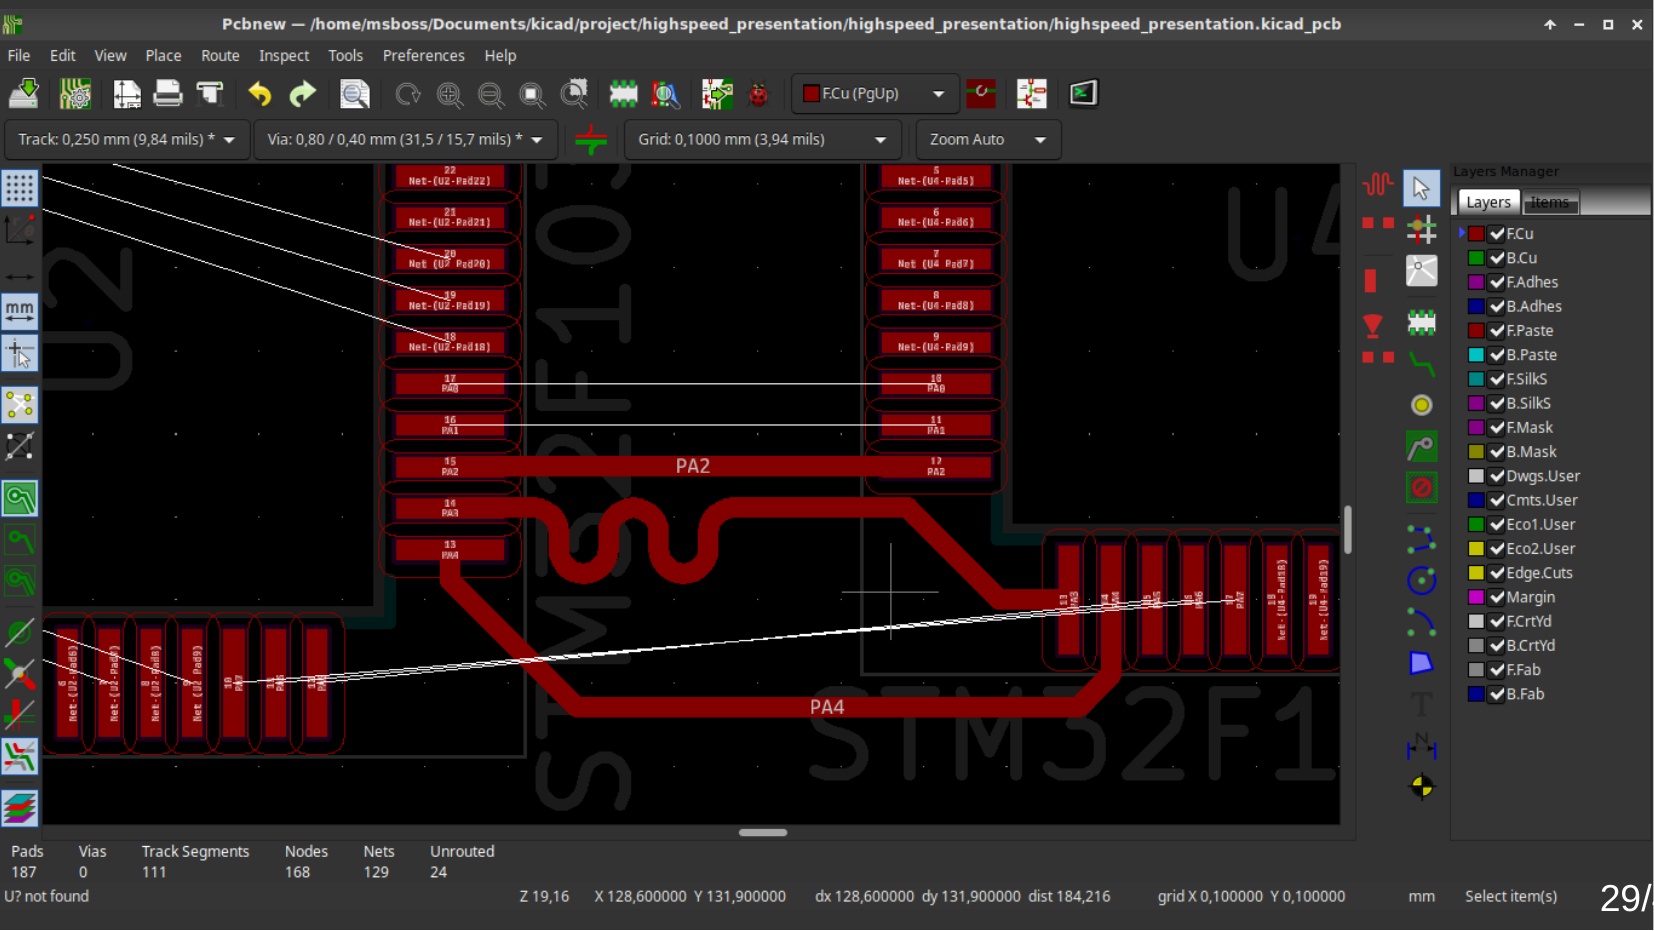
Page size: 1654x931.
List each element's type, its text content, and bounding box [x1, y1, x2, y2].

picture [0, 9, 1652, 909]
text_box 1/46 [1515, 870, 1649, 927]
